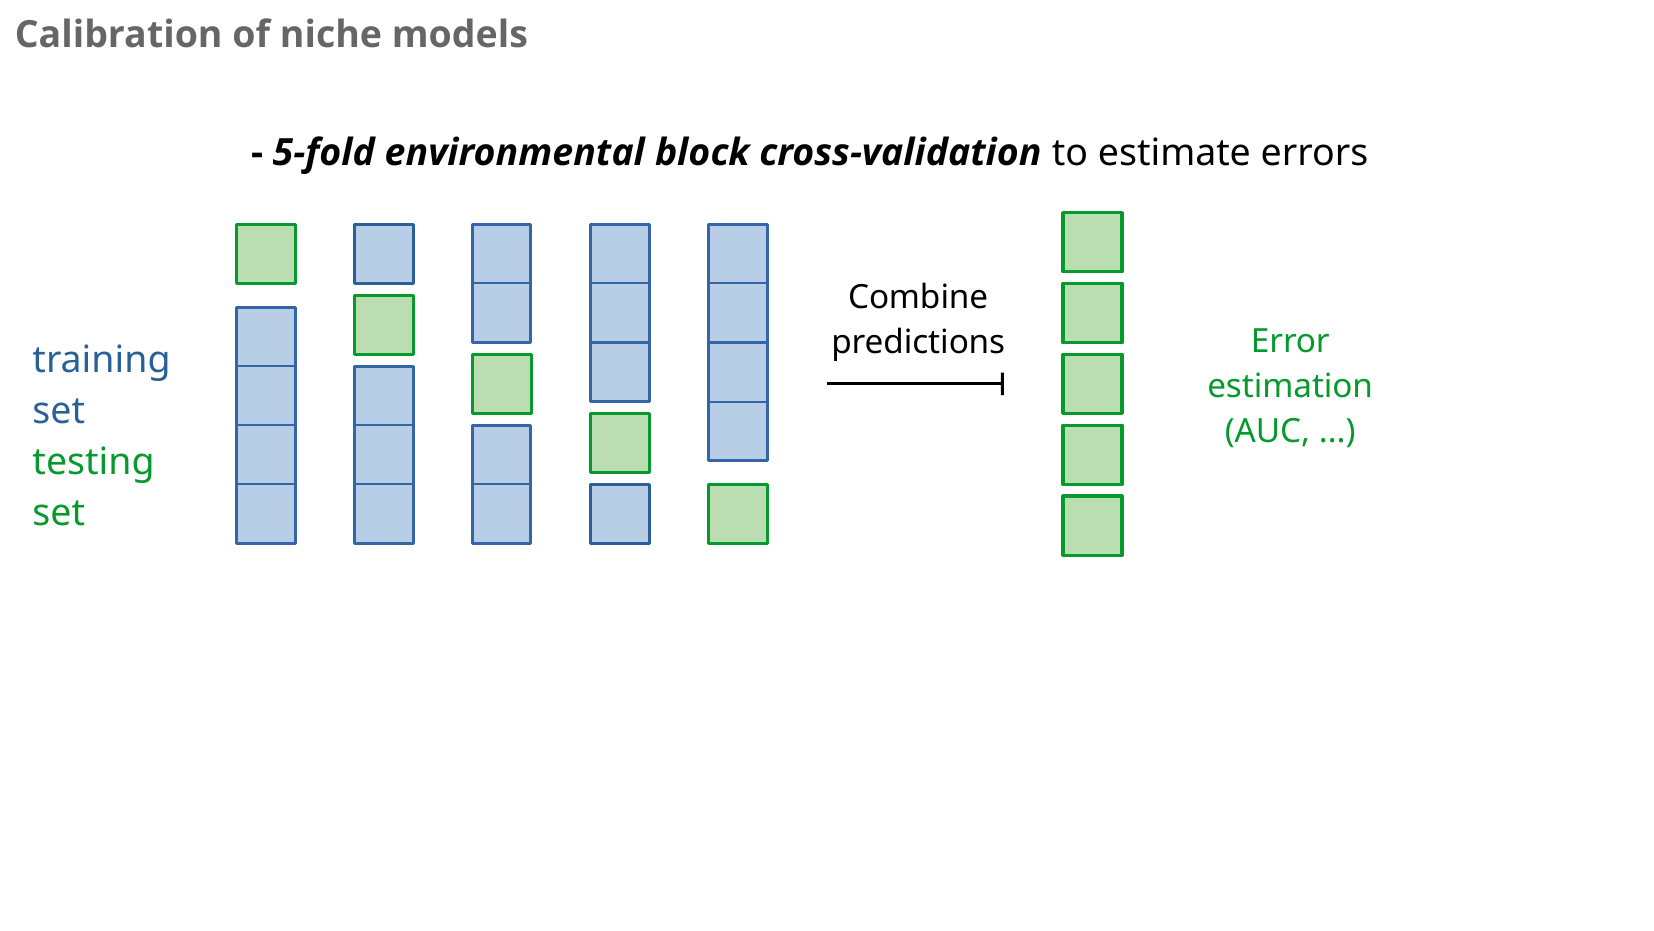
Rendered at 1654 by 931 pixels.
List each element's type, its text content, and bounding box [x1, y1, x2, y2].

text_box [354, 485, 414, 544]
text_box [1062, 212, 1123, 272]
text_box [472, 354, 532, 414]
text_box [472, 224, 531, 282]
text_box [354, 295, 414, 355]
text_box Error estimation (AUC, ...) [1157, 326, 1424, 443]
text_box [1062, 283, 1123, 343]
text_box [708, 484, 768, 544]
text_box [354, 366, 414, 425]
text_box [236, 224, 296, 284]
text_box [236, 367, 296, 425]
text_box [236, 307, 296, 366]
text_box training set testing set [17, 324, 225, 442]
text_box [472, 485, 531, 544]
text_box [1062, 425, 1123, 485]
text_box [1062, 496, 1123, 556]
text_box Calibration of niche models [0, 0, 1654, 118]
text_box [354, 426, 414, 484]
text_box [236, 426, 296, 484]
text_box Combine predictions [785, 265, 1052, 383]
text_box [708, 224, 768, 461]
text_box [590, 413, 650, 473]
text_box - 5-fold environmental block cross-validation to estimate errors [236, 118, 1418, 185]
text_box [354, 224, 414, 284]
text_box [472, 284, 531, 343]
text_box [590, 484, 650, 544]
text_box [590, 224, 650, 402]
text_box [236, 485, 296, 544]
text_box [1062, 354, 1123, 414]
text_box [472, 425, 531, 483]
